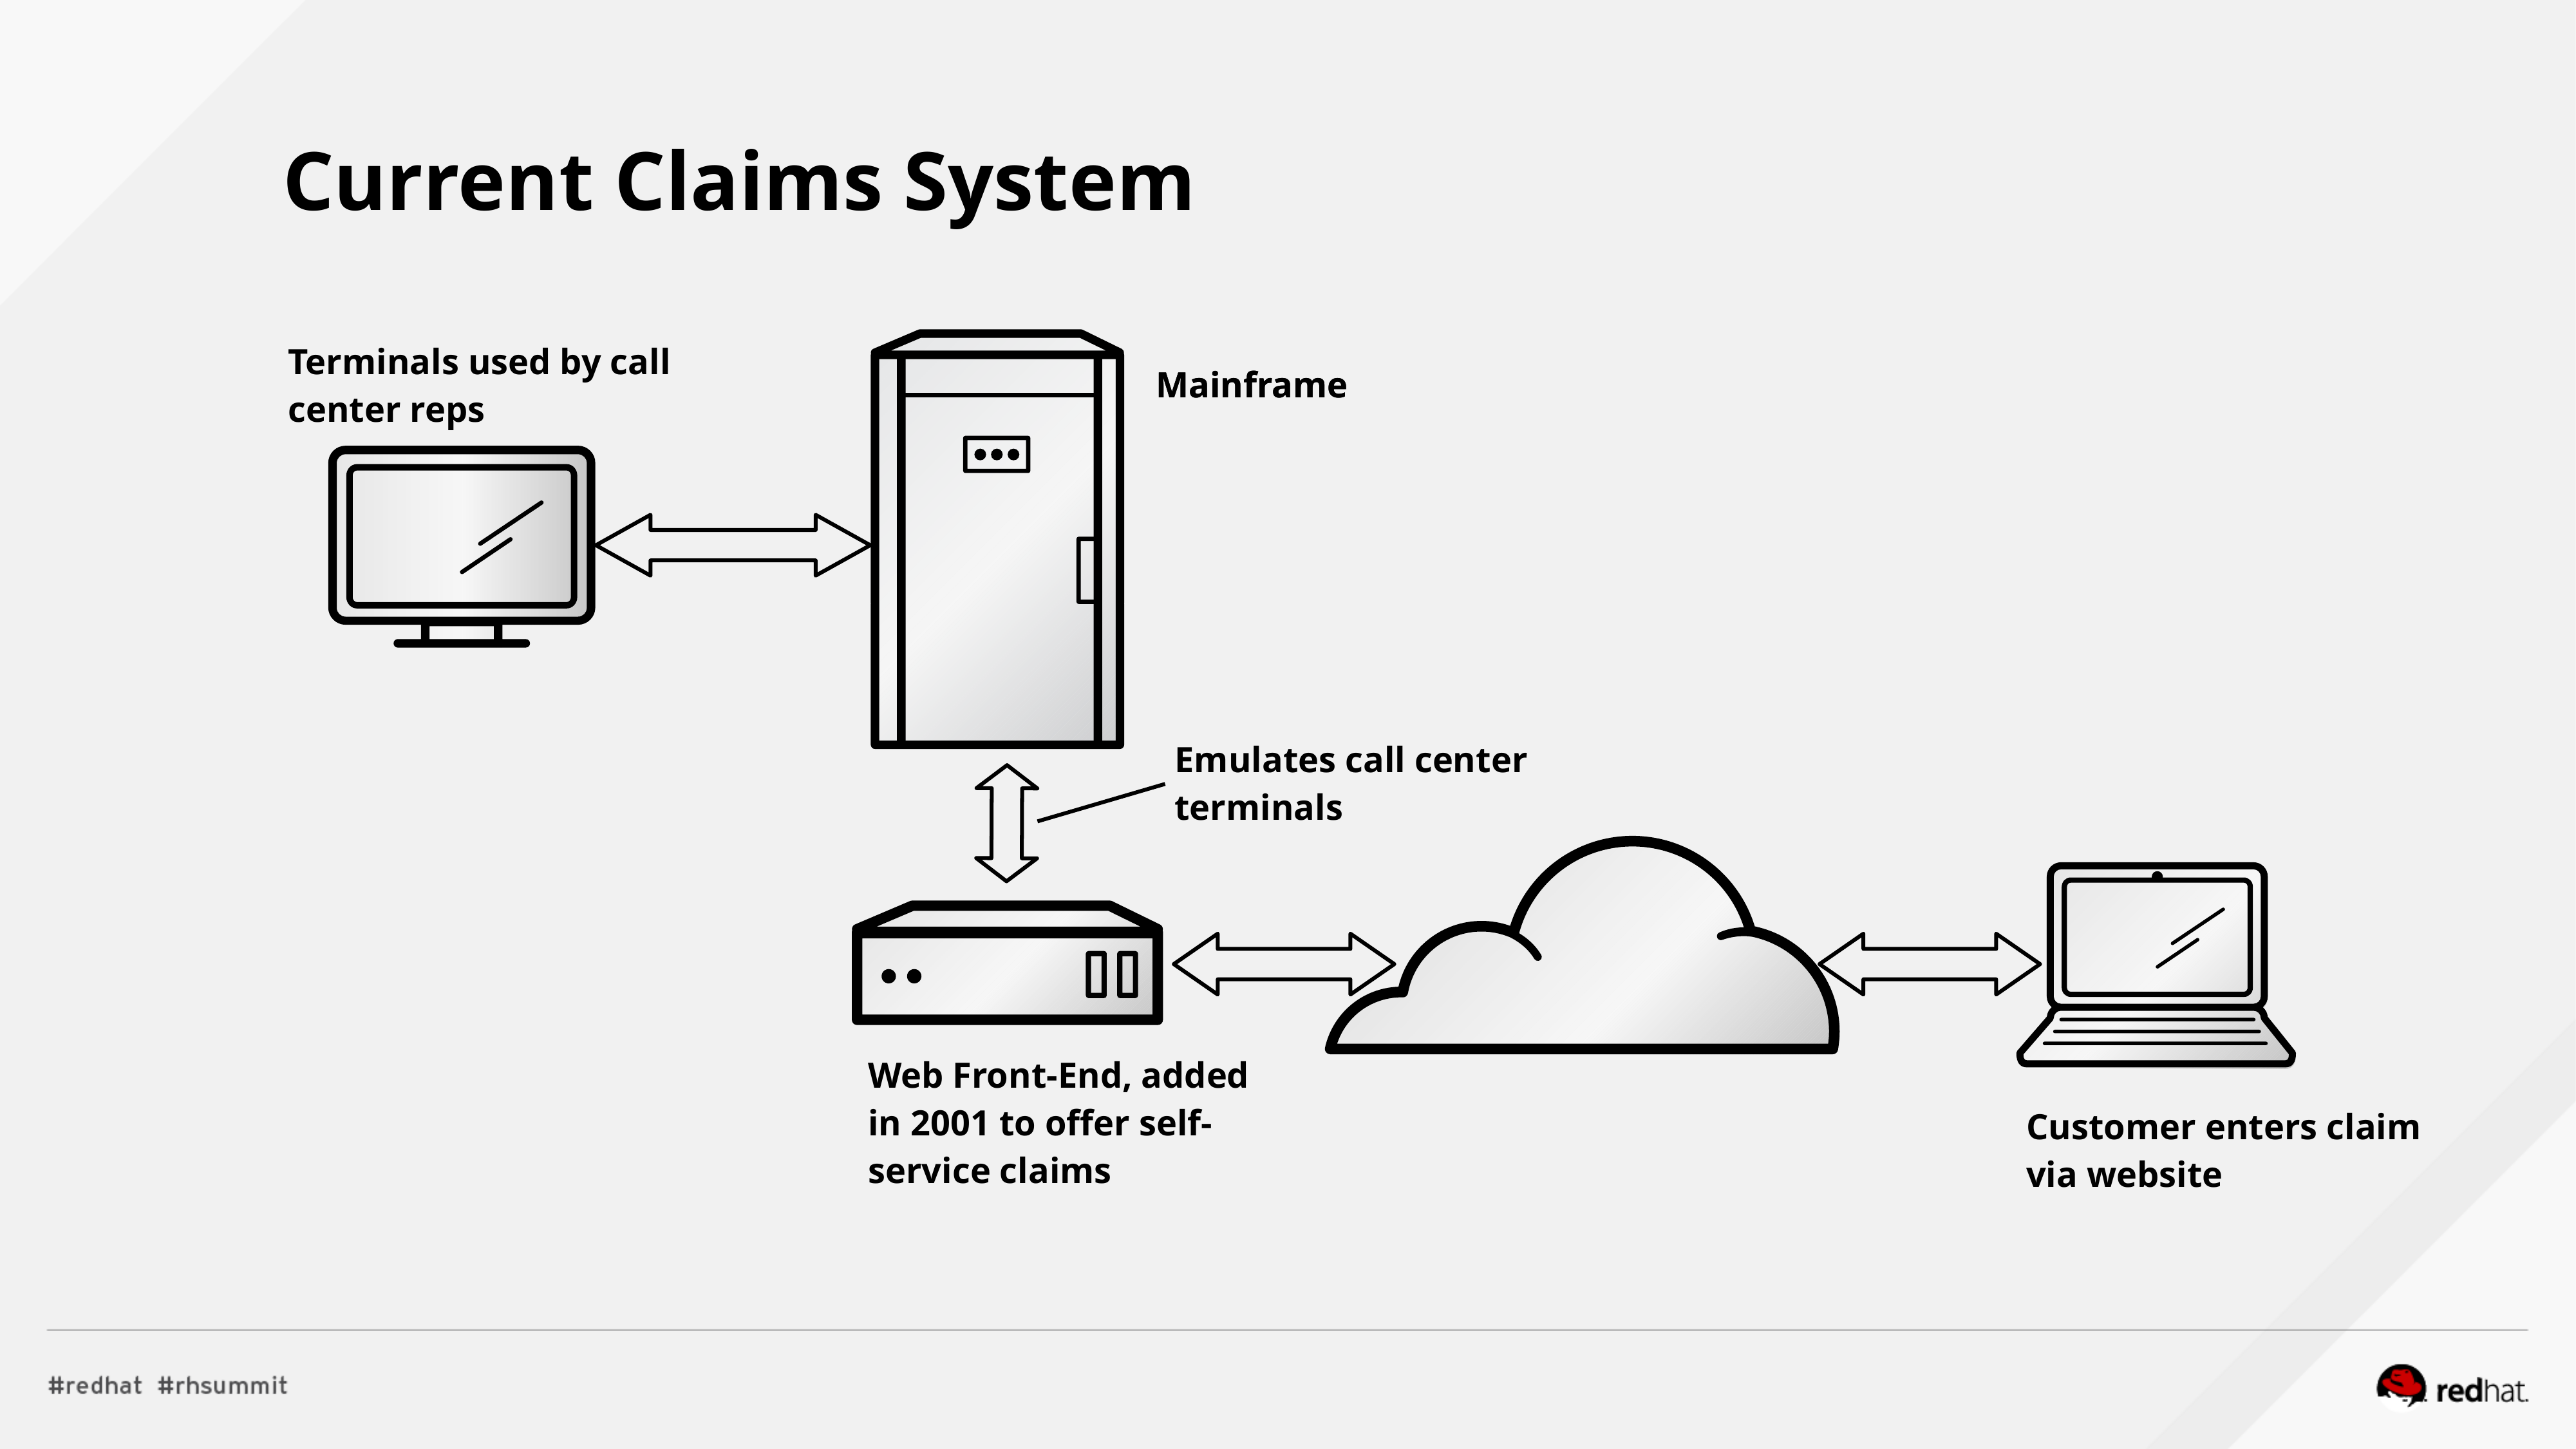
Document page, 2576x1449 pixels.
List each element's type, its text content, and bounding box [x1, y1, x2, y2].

text_box Terminals used by call center reps [278, 332, 707, 440]
text_box Web Front-End, added in 2001 to offer self-service claims [858, 1046, 1287, 1253]
text_box Customer enters claim via website [2017, 1097, 2445, 1206]
title Current Claims System [283, 57, 2447, 300]
picture [0, 0, 2576, 1449]
text_box Emulates call center terminals [1165, 730, 1594, 838]
text_box Mainframe [1146, 355, 1575, 415]
